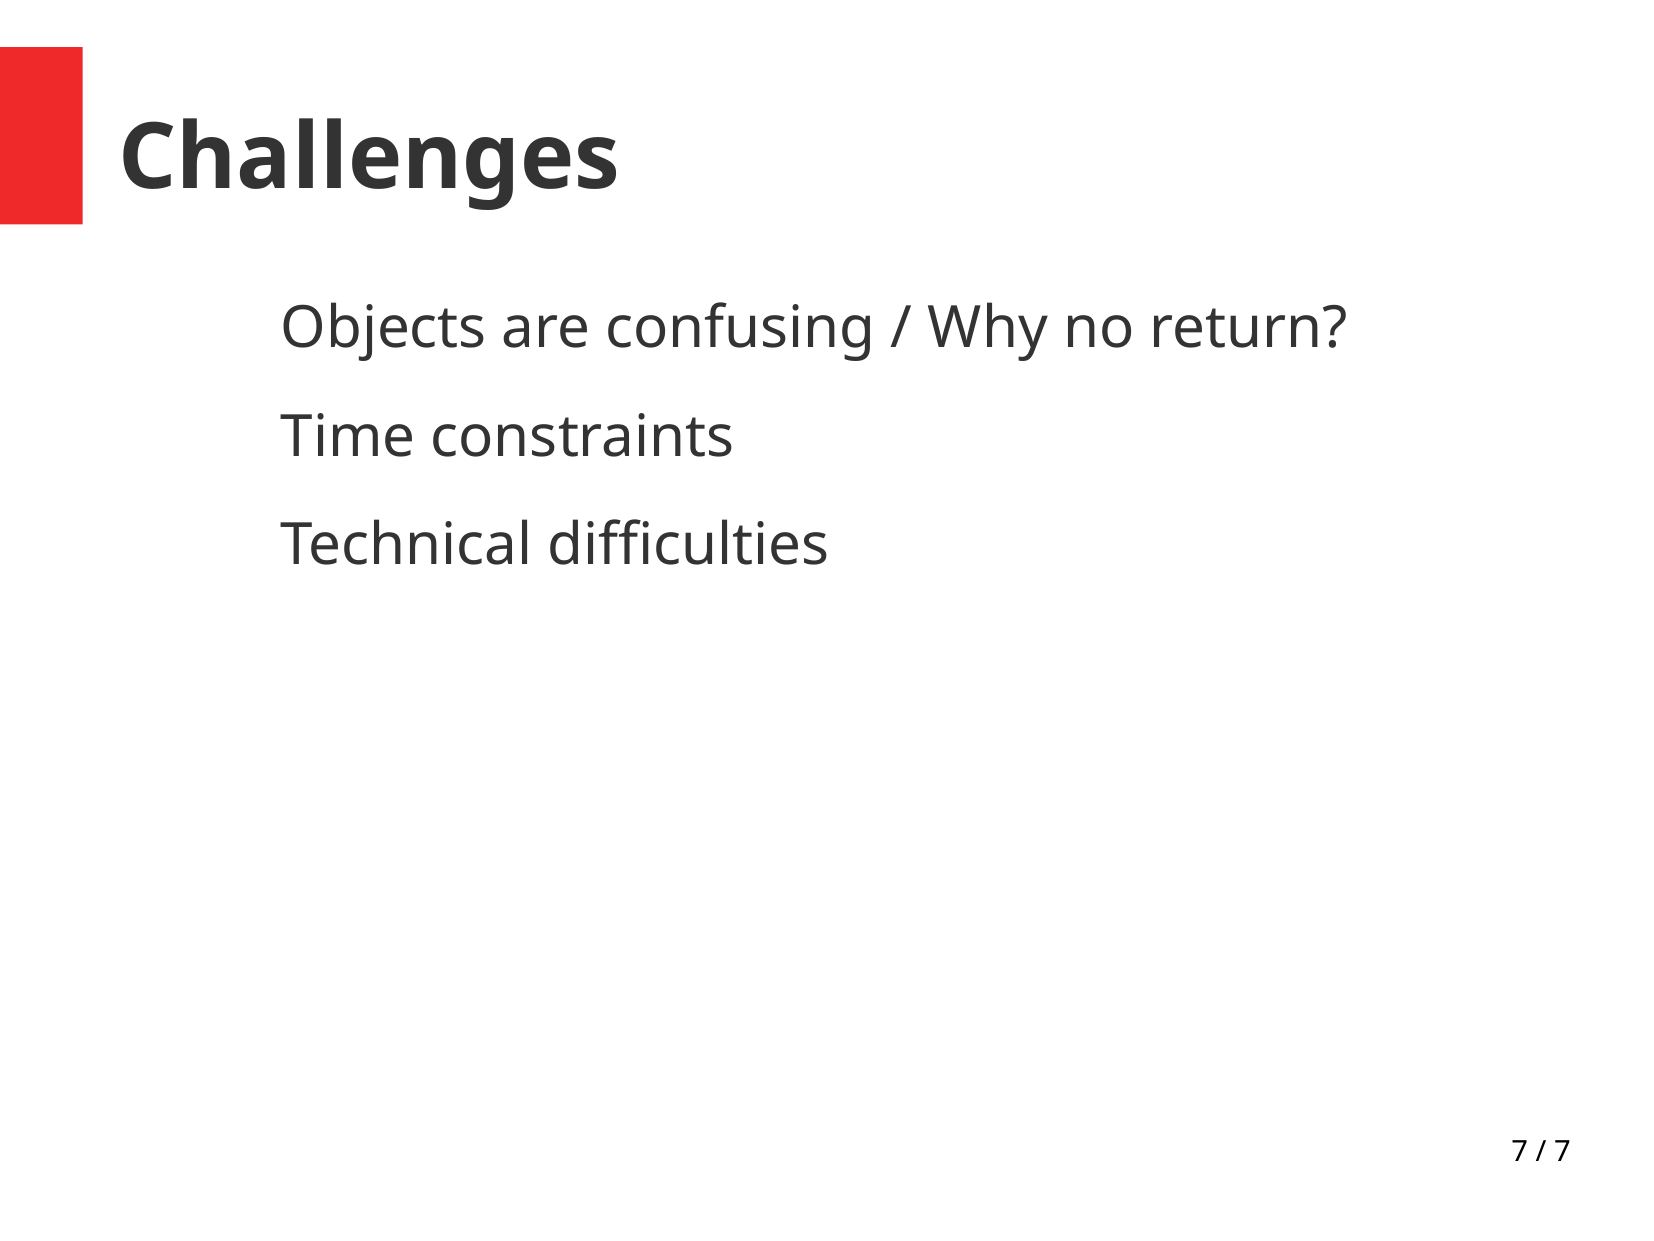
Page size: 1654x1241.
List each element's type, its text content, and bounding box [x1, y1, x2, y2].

list Objects are confusing / Why no return? Time constraints Technical difficulties [210, 285, 1442, 556]
title Challenges [118, 49, 1571, 257]
